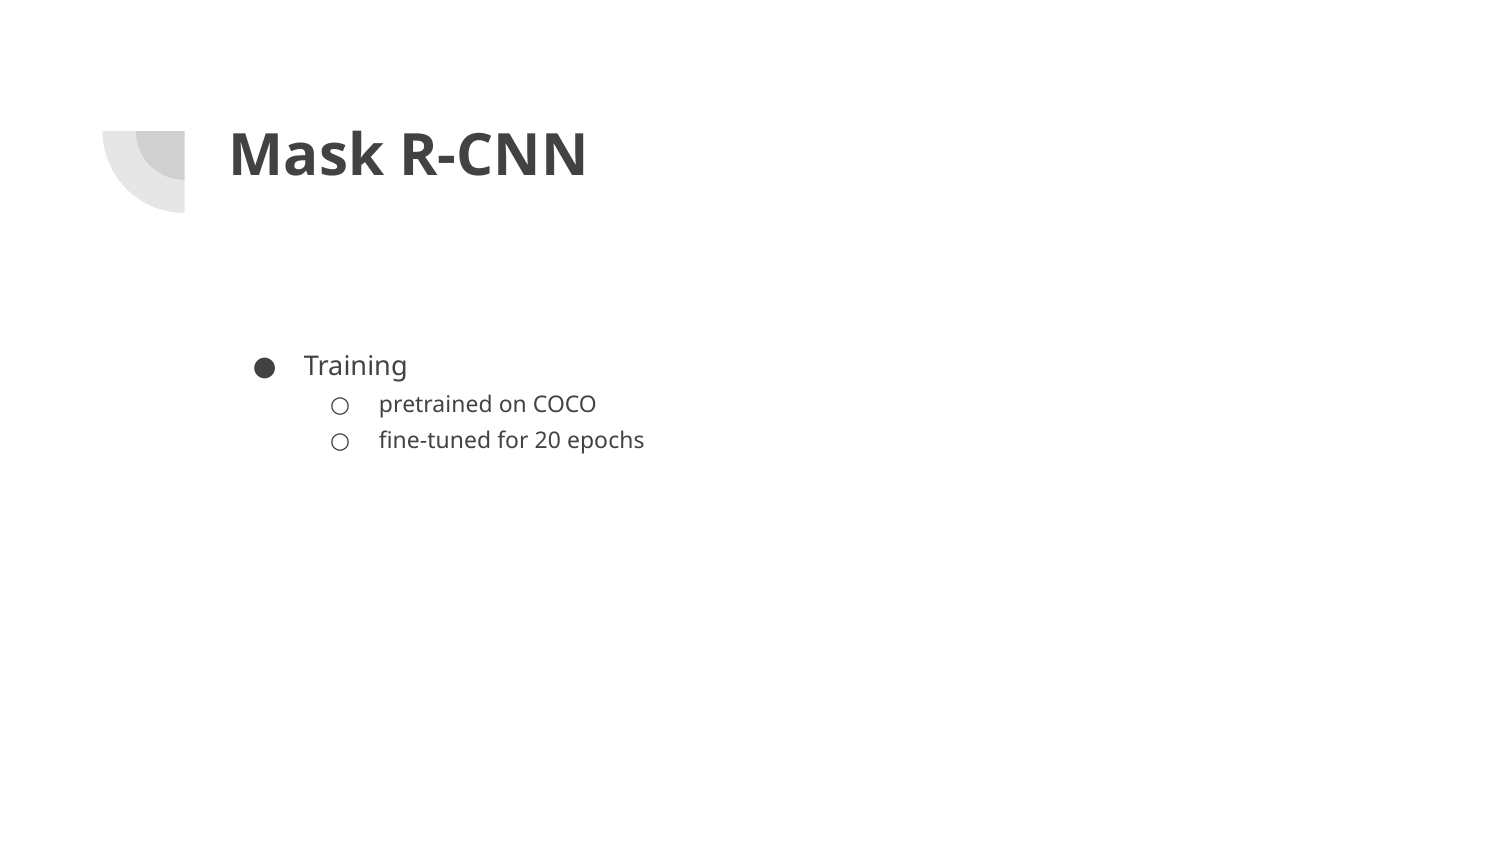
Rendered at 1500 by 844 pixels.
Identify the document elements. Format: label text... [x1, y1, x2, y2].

list Training pretrained on COCO fine-tuned for 20 epochs [213, 326, 1368, 744]
title Mask R-CNN [213, 98, 1368, 263]
